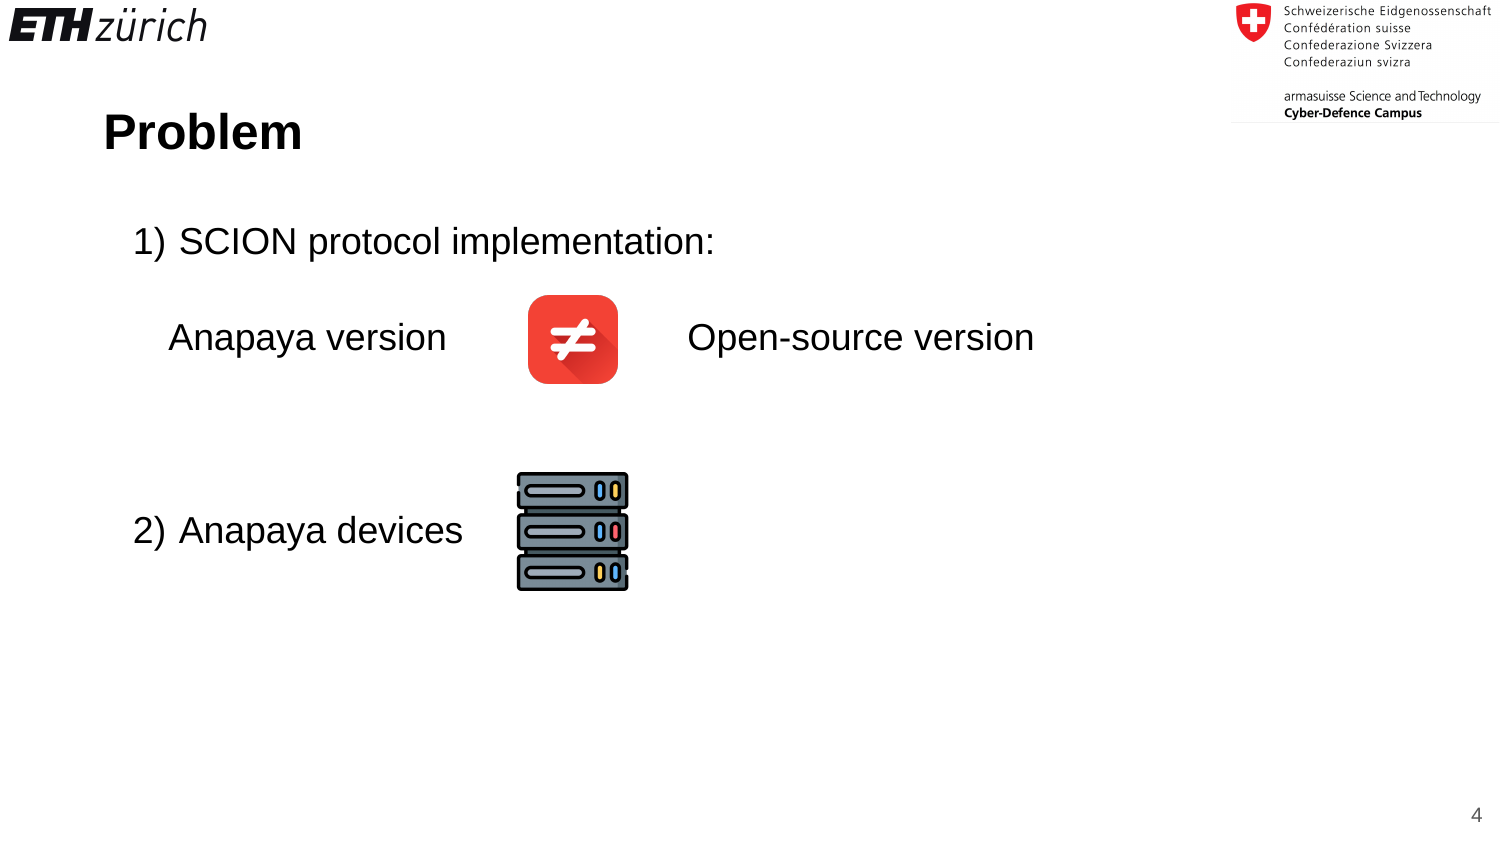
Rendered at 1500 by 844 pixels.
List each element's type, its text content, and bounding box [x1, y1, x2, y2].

text_box SCION protocol implementation: Anapaya version Open-source version Anapaya devices [118, 206, 1123, 704]
picture [528, 295, 618, 384]
picture [8, 8, 207, 42]
text_box Problem [88, 88, 1182, 178]
picture [1231, 0, 1500, 123]
picture [513, 472, 632, 591]
